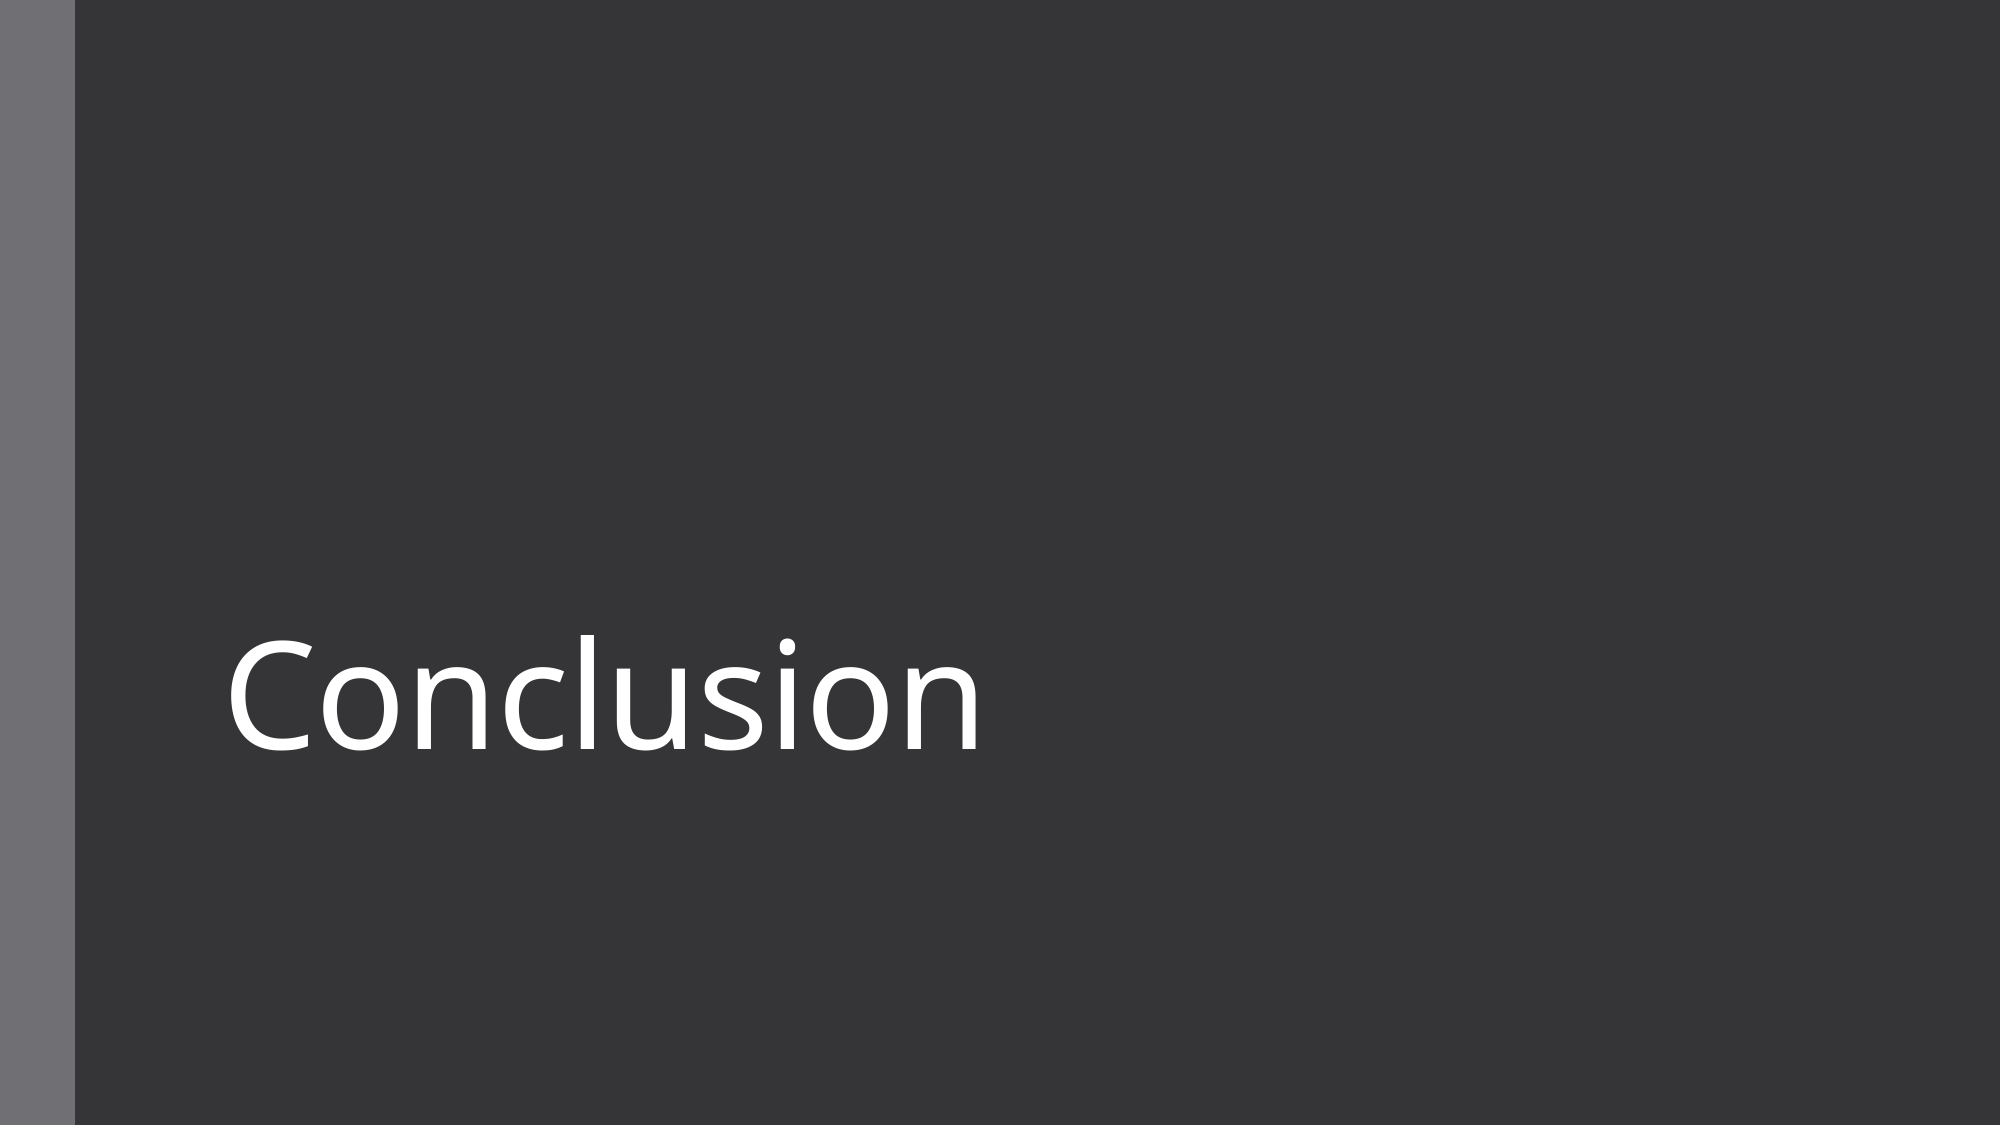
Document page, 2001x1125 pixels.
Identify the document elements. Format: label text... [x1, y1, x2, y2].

title Conclusion [206, 124, 1752, 788]
